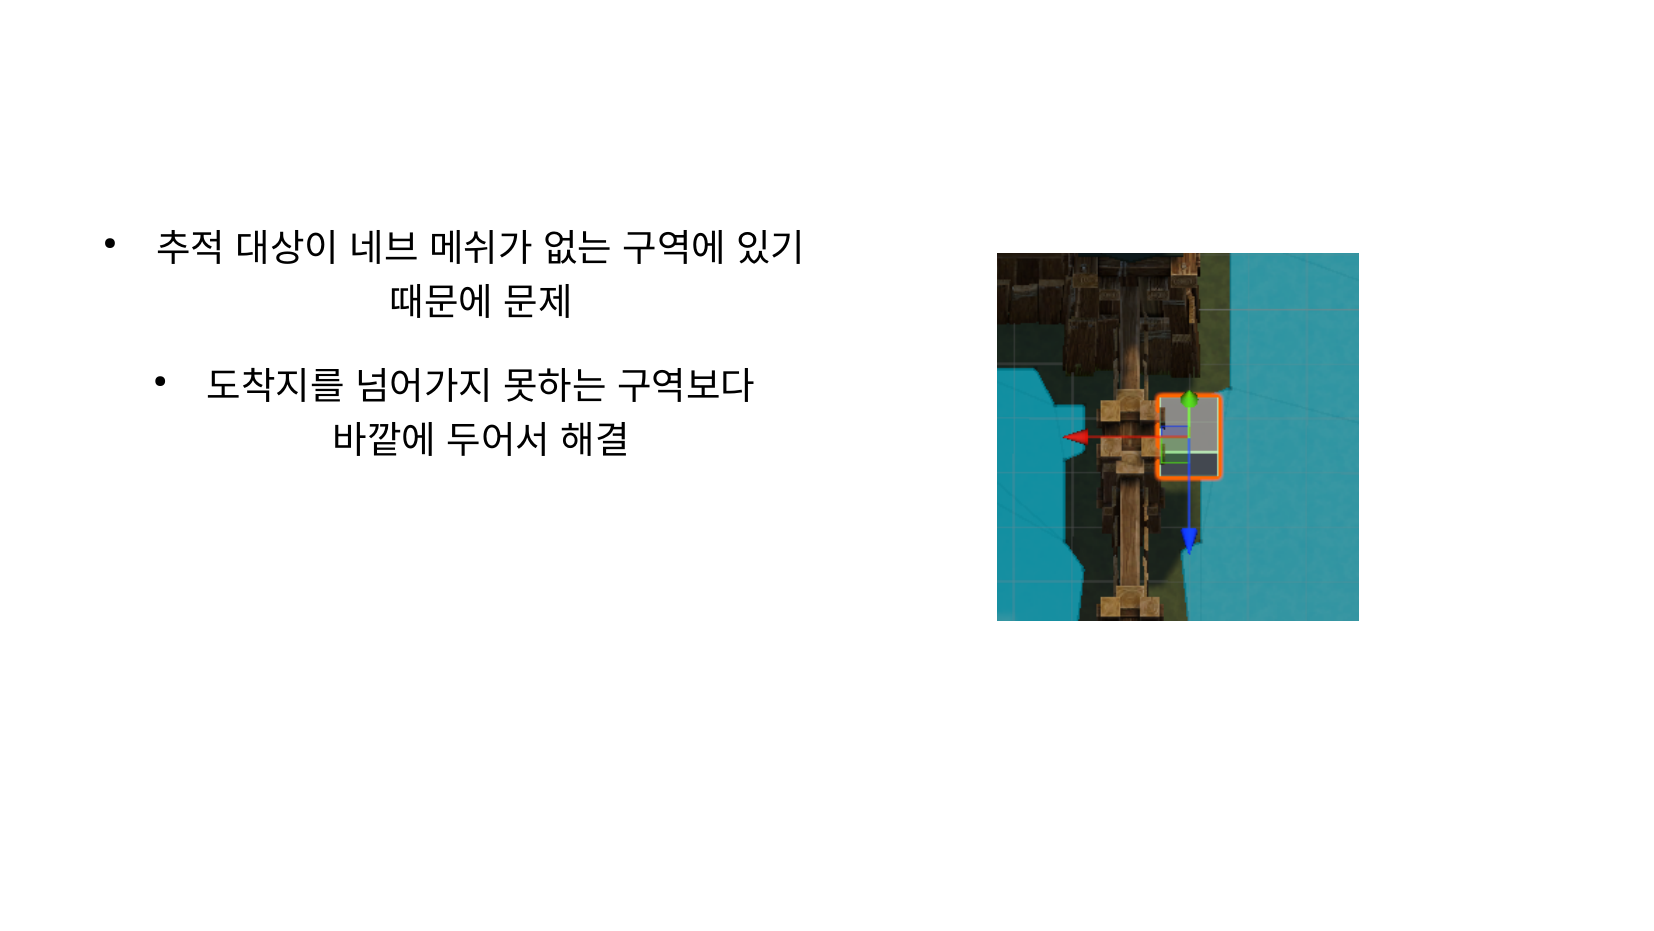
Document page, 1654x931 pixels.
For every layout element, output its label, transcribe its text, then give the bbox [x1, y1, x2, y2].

picture [997, 253, 1359, 621]
list 추적 대상이 네브 메쉬가 없는 구역에 있기 때문에 문제 도착지를 넘어가지 못하는 구역보다 바깥에 두어서 해결 [82, 217, 809, 758]
